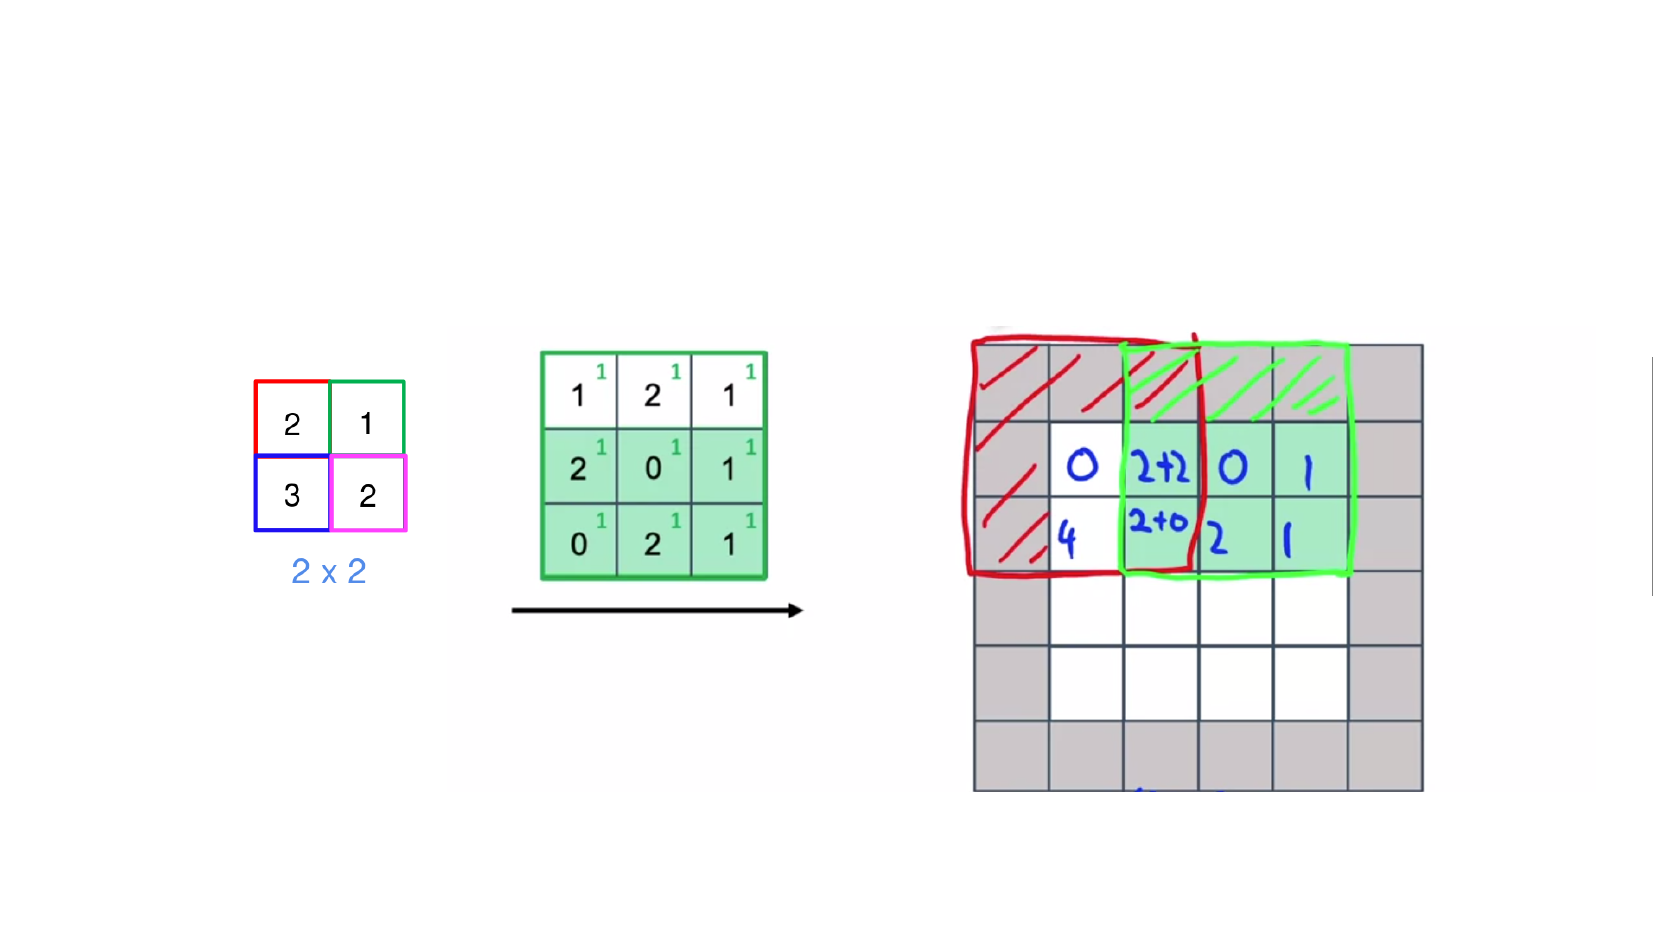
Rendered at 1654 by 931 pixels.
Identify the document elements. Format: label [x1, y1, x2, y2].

picture [0, 326, 1653, 792]
